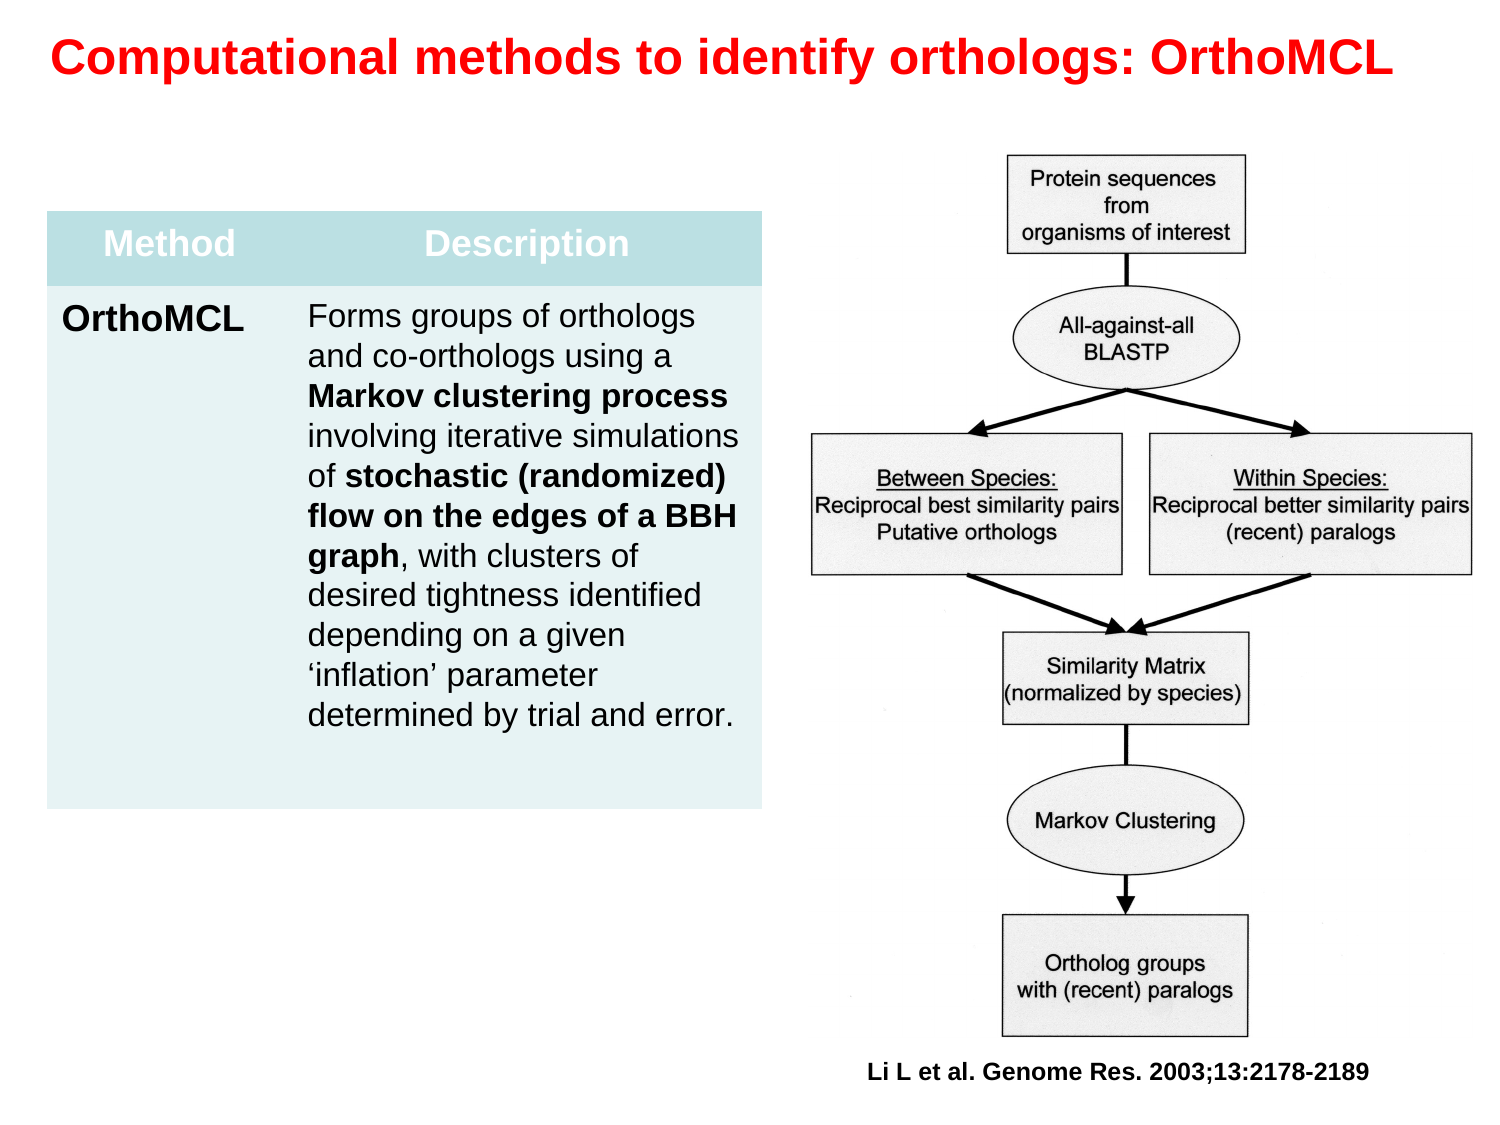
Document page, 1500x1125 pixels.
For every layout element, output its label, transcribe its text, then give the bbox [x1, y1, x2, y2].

table_header Method [47, 211, 293, 286]
text_box Computational methods to identify orthologs: OrthoMCL [34, 17, 1411, 93]
table_header Description [293, 211, 762, 286]
table_cell Forms groups of orthologs and co-orthologs using a Markov clustering process involving iterative simulations of stochastic (randomized) flow on the edges of a BBH graph, with clusters of desired tightness identified depending on a given ‘inflation’ parameter determined by trial and error. [293, 286, 762, 809]
picture [808, 152, 1473, 1038]
table_cell OrthoMCL [47, 286, 293, 809]
text_box Li L et al. Genome Res. 2003;13:2178-2189 [867, 1055, 1500, 1102]
